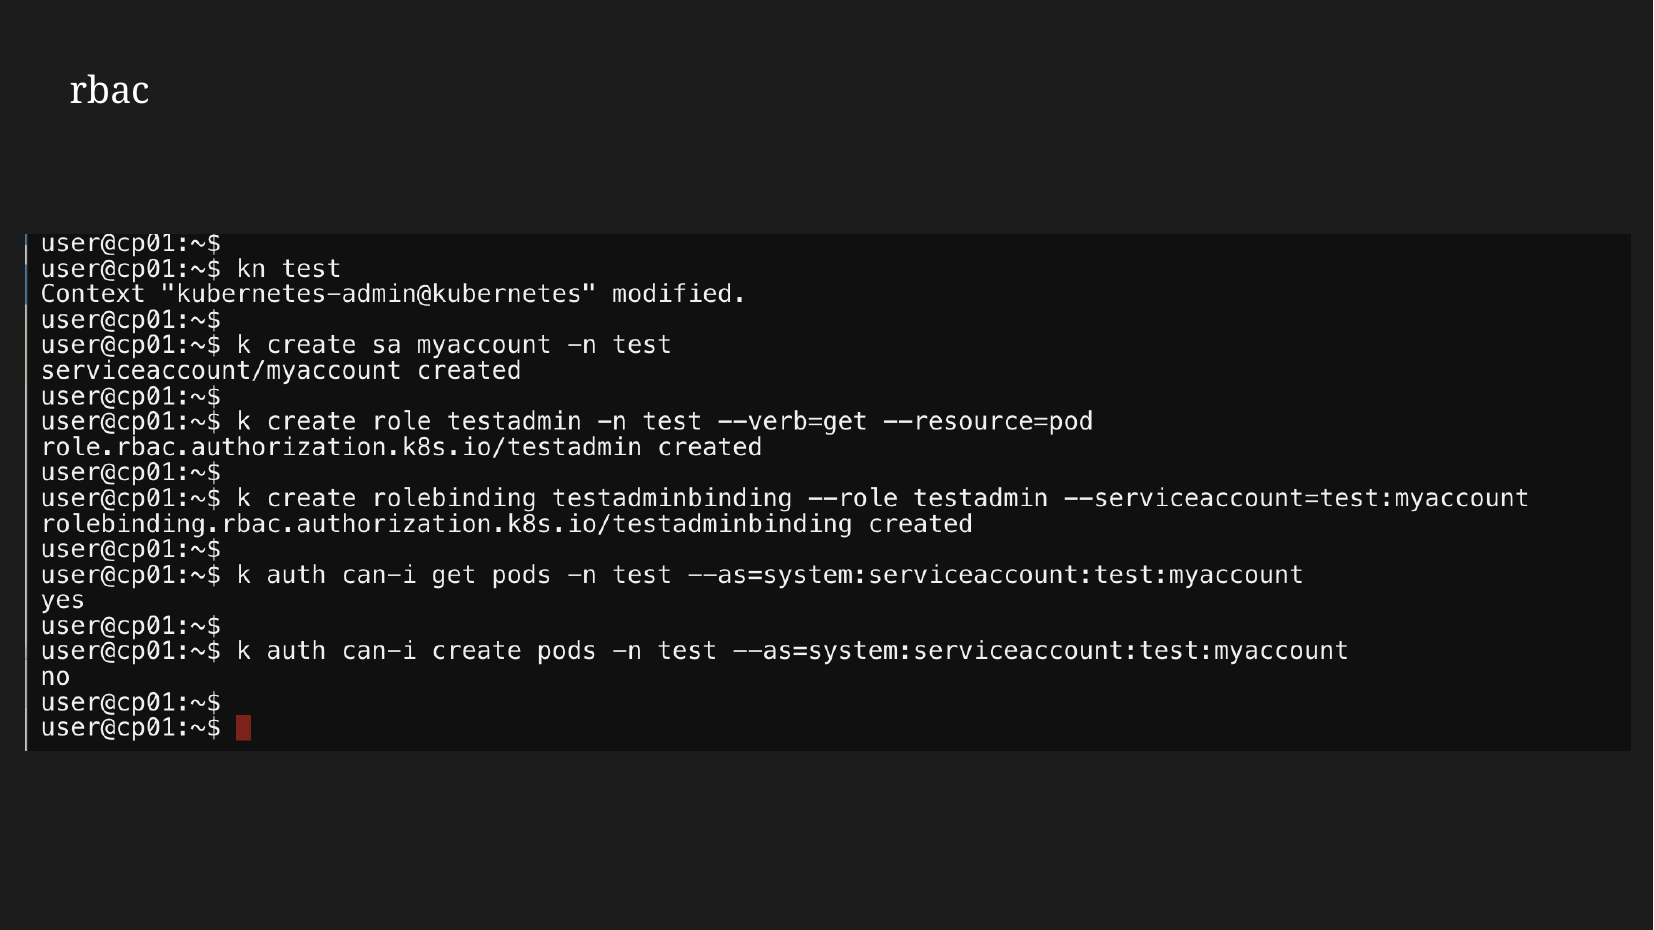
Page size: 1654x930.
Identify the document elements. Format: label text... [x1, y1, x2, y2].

text_box rbac [54, 56, 451, 113]
picture [25, 234, 1631, 751]
